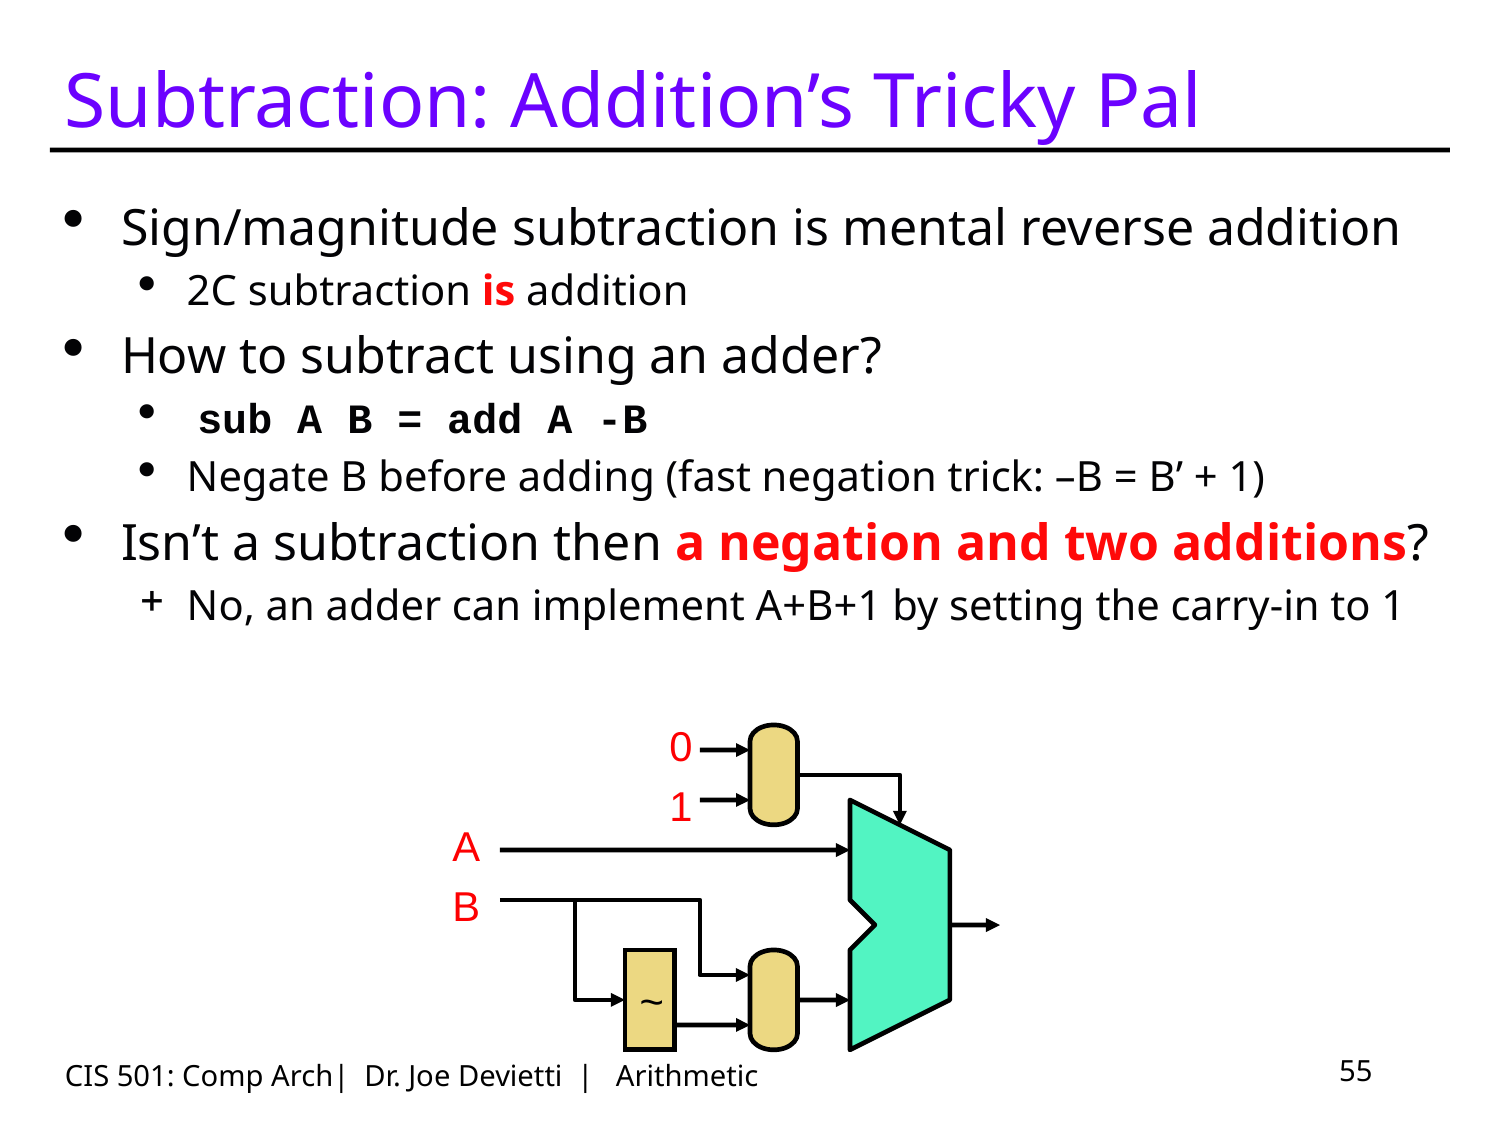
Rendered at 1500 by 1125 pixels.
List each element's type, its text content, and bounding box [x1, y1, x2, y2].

text_box Sign/magnitude subtraction is mental reverse addition 2C subtraction is addition How to subtract using an adder? sub A B = add A -B Negate B before adding (fast negation trick: –B = B’ + 1) Isn’t a subtraction then a negation and two additions? No, an adder can implement A+B+1 by setting the carry-in to 1 [49, 187, 1450, 700]
text_box ~ [624, 949, 675, 1050]
text_box [750, 724, 798, 825]
text_box A [437, 812, 496, 878]
text_box <number> [1074, 1049, 1388, 1100]
text_box B [437, 878, 496, 938]
text_box CIS 501: Comp Arch| Dr. Joe Devietti | Arithmetic [49, 1049, 988, 1100]
text_box 1 [654, 778, 708, 838]
text_box 0 [654, 712, 708, 778]
text_box [849, 799, 950, 1050]
text_box [750, 949, 798, 1050]
text_box Subtraction: Addition’s Tricky Pal [49, 37, 1363, 150]
